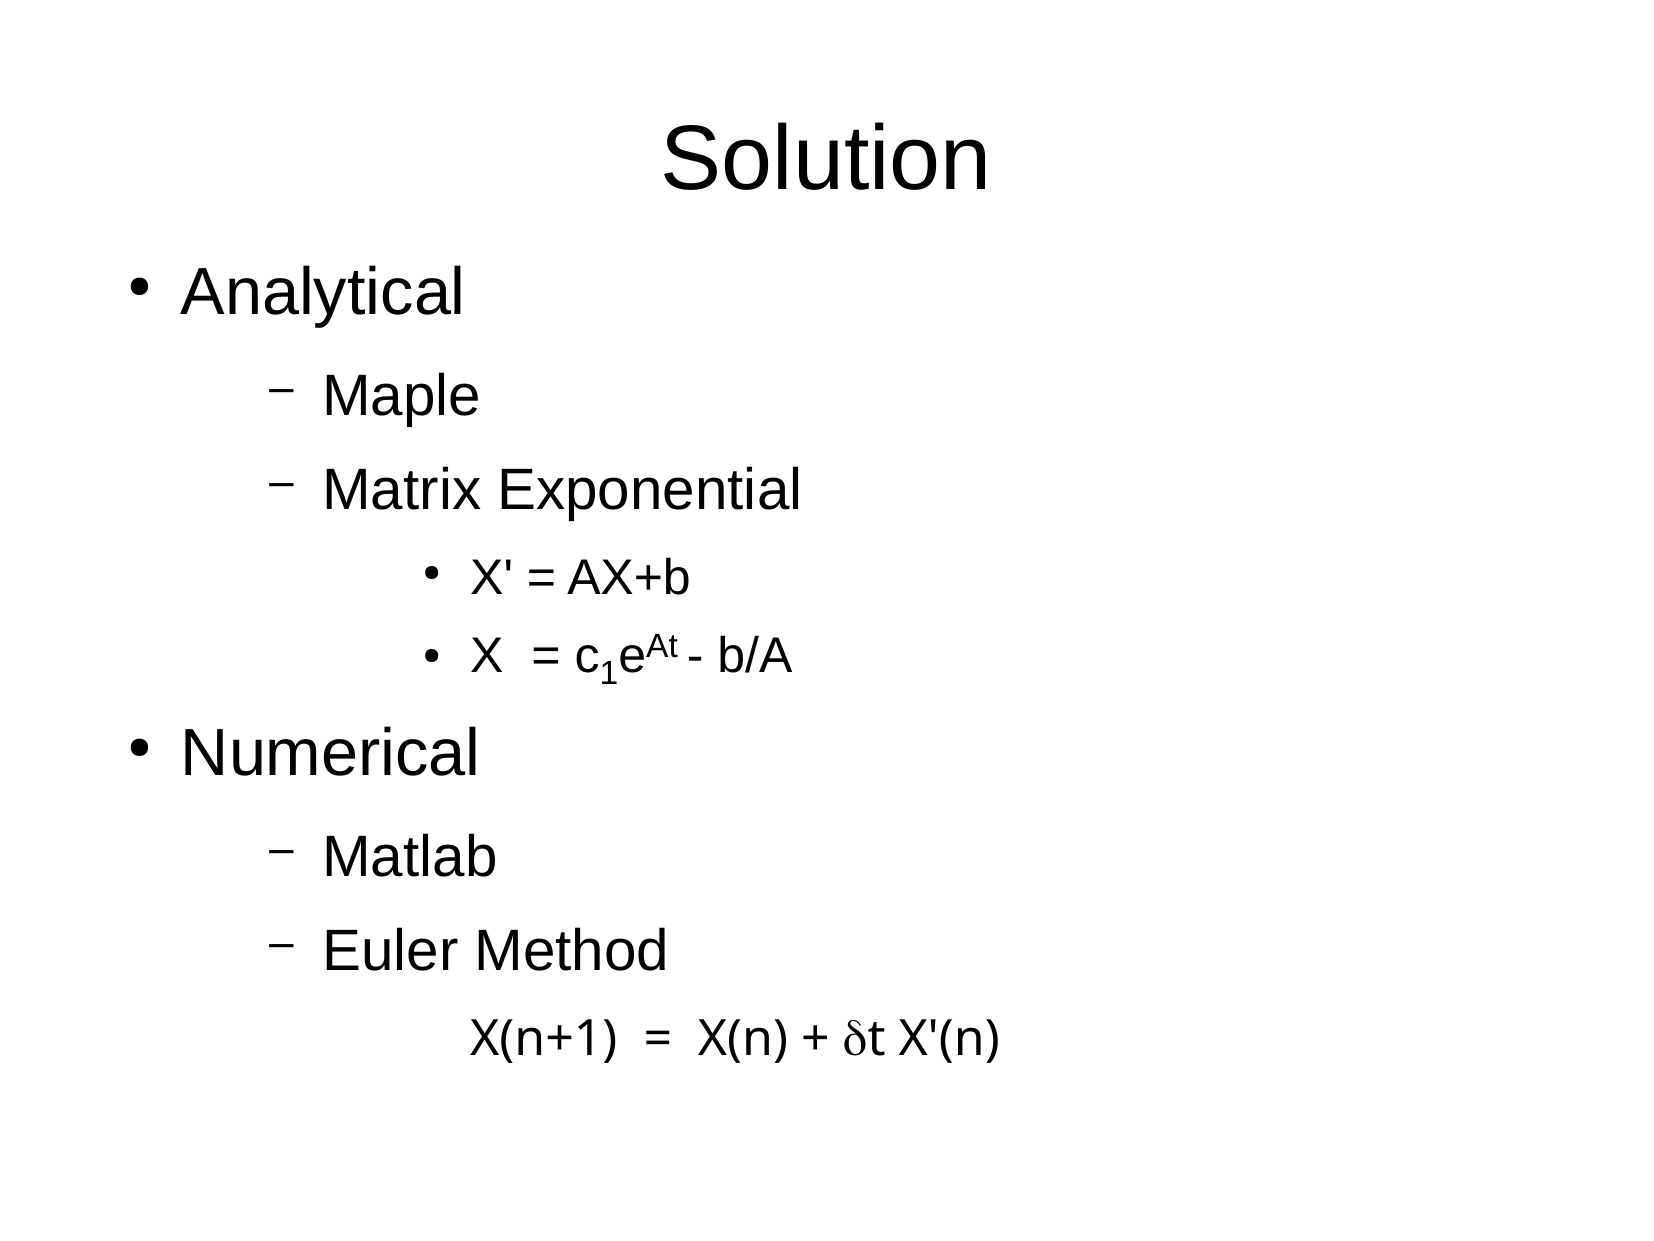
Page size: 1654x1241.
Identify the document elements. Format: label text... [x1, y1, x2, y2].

list Analytical Maple Matrix Exponential X' = AX+b X = c1eAt - b/A Numerical Matlab Euler Method X(n+1) = X(n) + dt X'(n) [92, 248, 1548, 1170]
title Solution [82, 49, 1571, 257]
